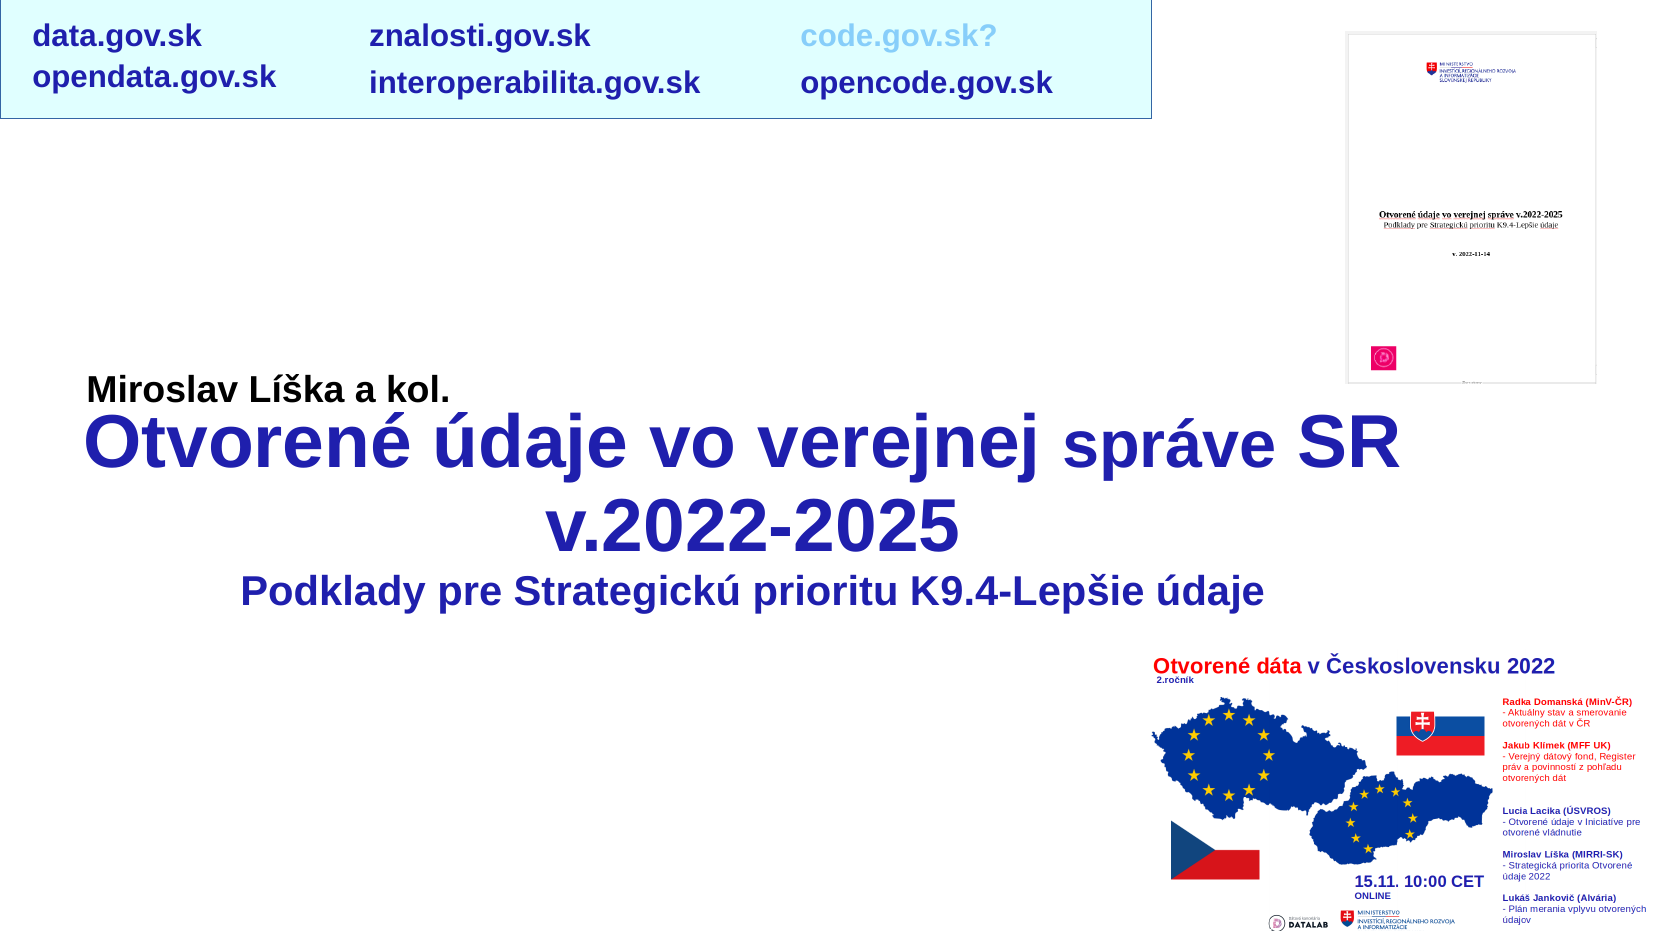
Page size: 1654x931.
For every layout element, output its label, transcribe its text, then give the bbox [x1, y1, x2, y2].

picture [1141, 649, 1654, 931]
text_box data.gov.sk [17, 11, 296, 66]
picture [1345, 31, 1597, 384]
text_box [0, 0, 1152, 119]
text_box code.gov.sk? [785, 11, 1123, 58]
text_box interoperabilita.gov.sk [354, 58, 785, 143]
title Otvorené údaje vo verejnej správe SR v.2022-2025 Podklady pre Strategickú prioritu K9.4-Lepšie údaje [82, 357, 1424, 656]
text_box znalosti.gov.sk [354, 11, 691, 58]
text_box opendata.gov.sk [17, 66, 296, 107]
text_box Miroslav Líška a kol. [71, 361, 827, 469]
text_box opencode.gov.sk [785, 58, 1241, 143]
